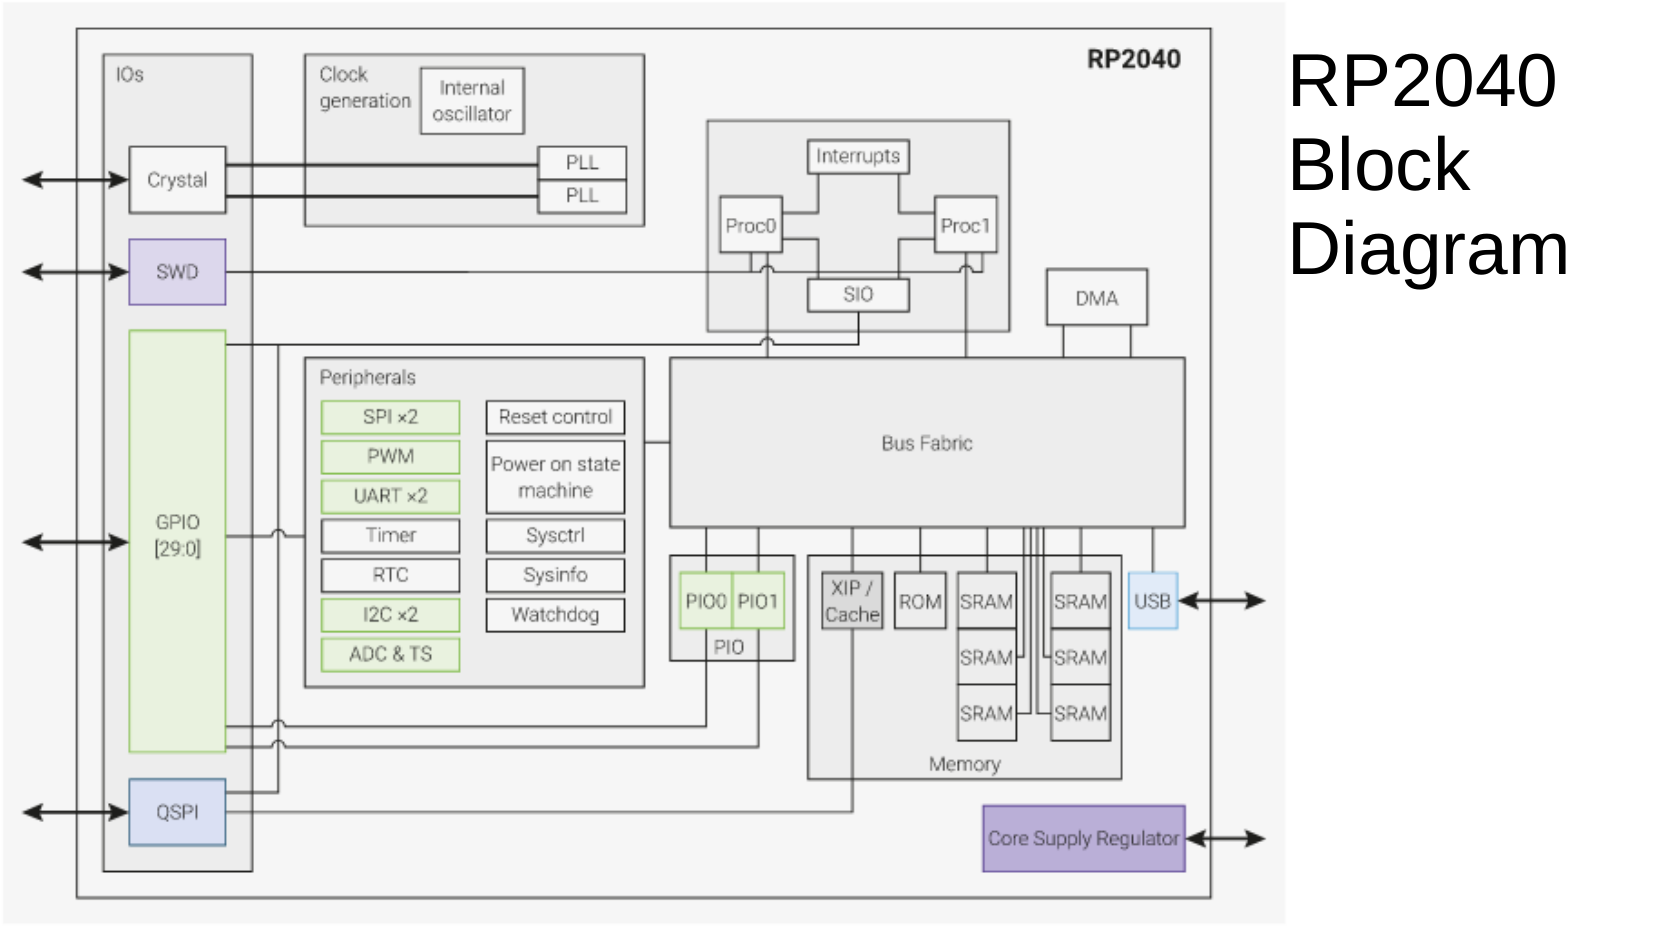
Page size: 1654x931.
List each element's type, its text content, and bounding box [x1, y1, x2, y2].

title RP2040 Block Diagram [1288, 38, 1654, 291]
picture [0, 0, 1288, 931]
